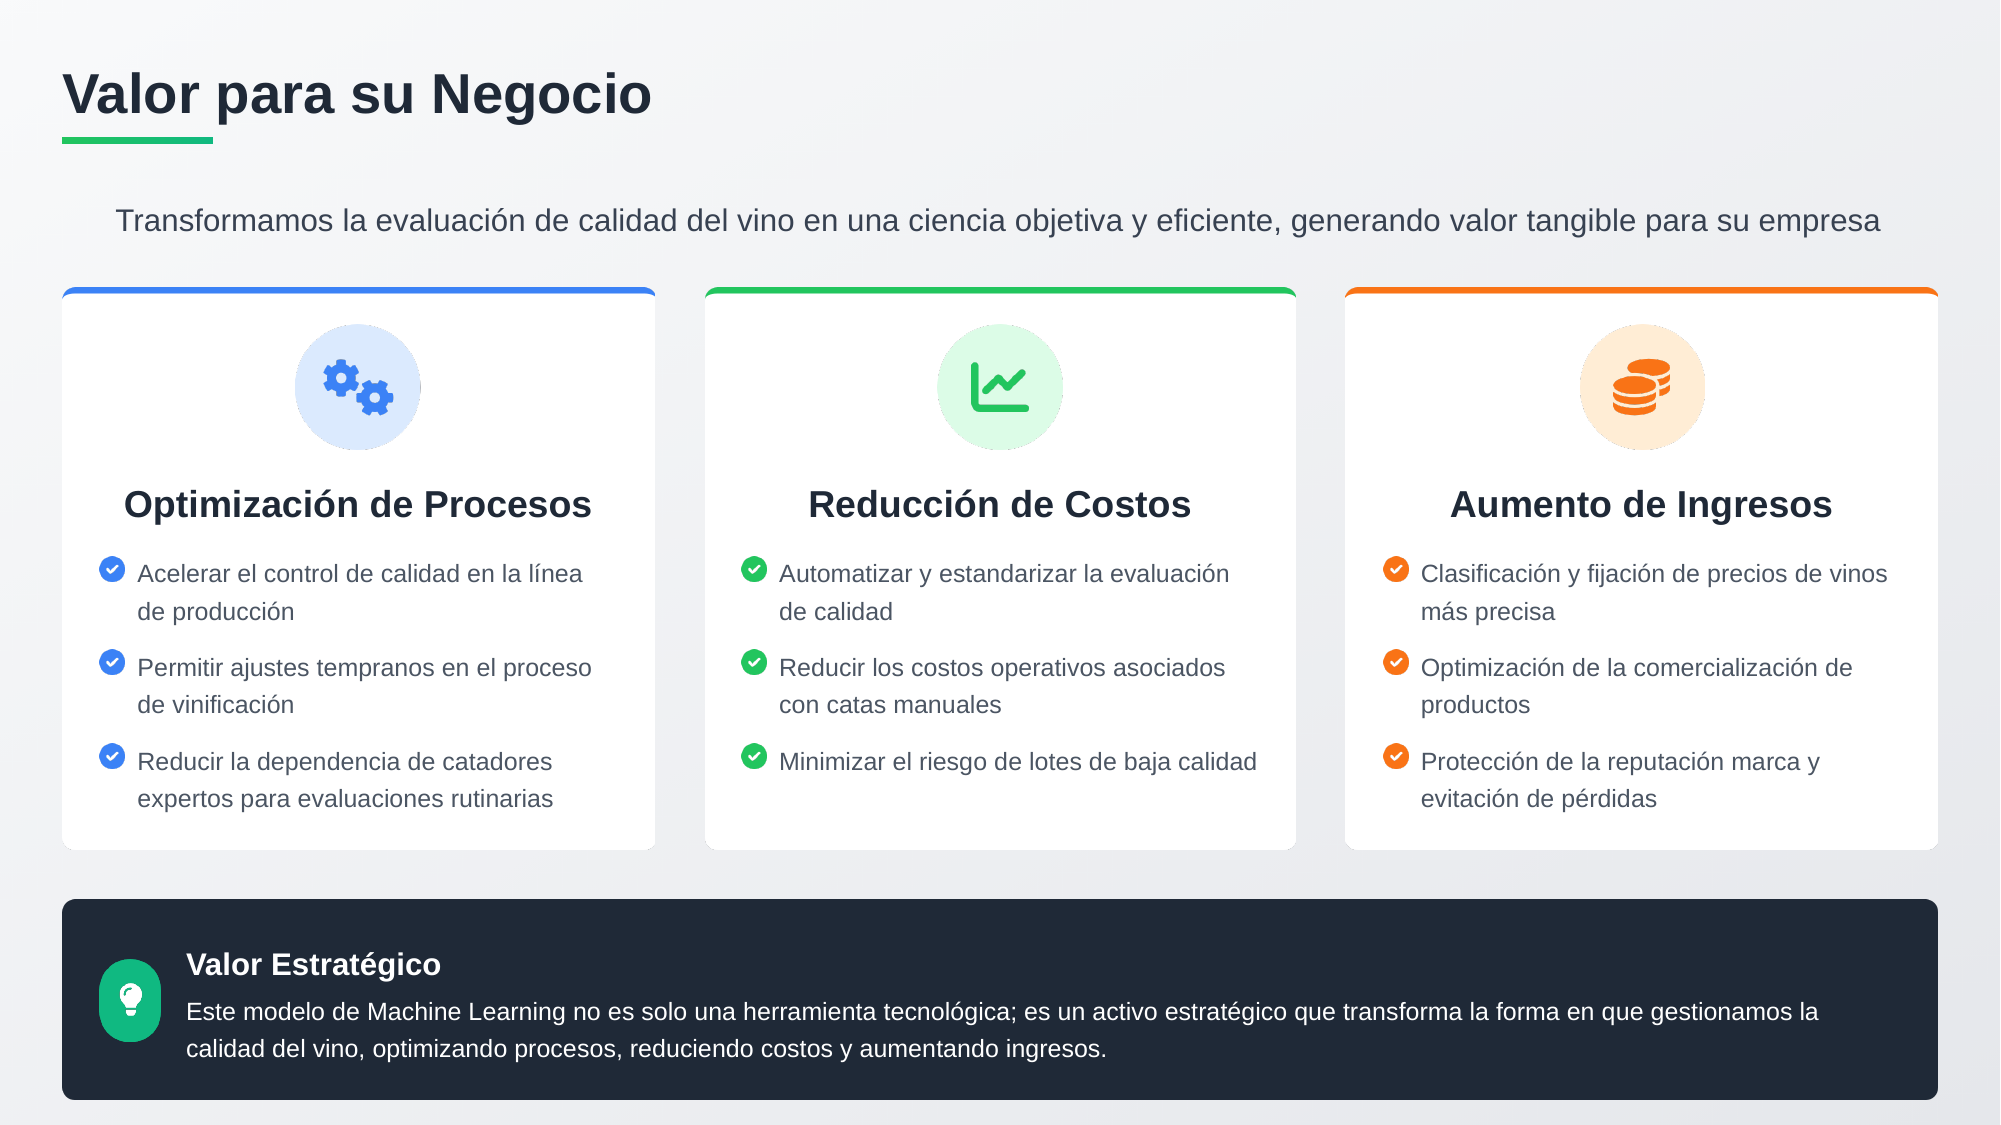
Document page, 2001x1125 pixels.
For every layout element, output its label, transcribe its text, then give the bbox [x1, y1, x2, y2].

text_box Minimizar el riesgo de lotes de baja calidad [779, 737, 1353, 775]
text_box Clasificación y fijación de precios de vinos más precisa [1420, 549, 1900, 625]
text_box Valor Estratégico [185, 937, 1900, 982]
text_box Permitir ajustes tempranos en el proceso de vinificación [137, 643, 617, 719]
text_box Optimización de la comercialización de productos [1420, 643, 1900, 719]
text_box Reducir la dependencia de catadores expertos para evaluaciones rutinarias [137, 737, 617, 813]
text_box Este modelo de Machine Learning no es solo una herramienta tecnológica; es un activo estratégico que transforma la forma en que gestionamos la calidad del vino, optimizando procesos, reduciendo costos y aumentando ingresos. [185, 987, 1900, 1063]
text_box Transformamos la evaluación de calidad del vino en una ciencia objetiva y eficiente, generando valor tangible para su empresa [0, 193, 2000, 238]
text_box Aumento de Ingresos [1331, 474, 1952, 525]
text_box Automatizar y estandarizar la evaluación de calidad [779, 549, 1259, 625]
text_box Reducir los costos operativos asociados con catas manuales [779, 643, 1259, 719]
text_box Reducción de Costos [690, 474, 1310, 525]
text_box Protección de la reputación marca y evitación de pérdidas [1420, 737, 1900, 813]
text_box Valor para su Negocio [62, 62, 1938, 125]
picture [0, 0, 2001, 1125]
text_box Optimización de Procesos [48, 474, 669, 525]
text_box Acelerar el control de calidad en la línea de producción [137, 549, 617, 625]
